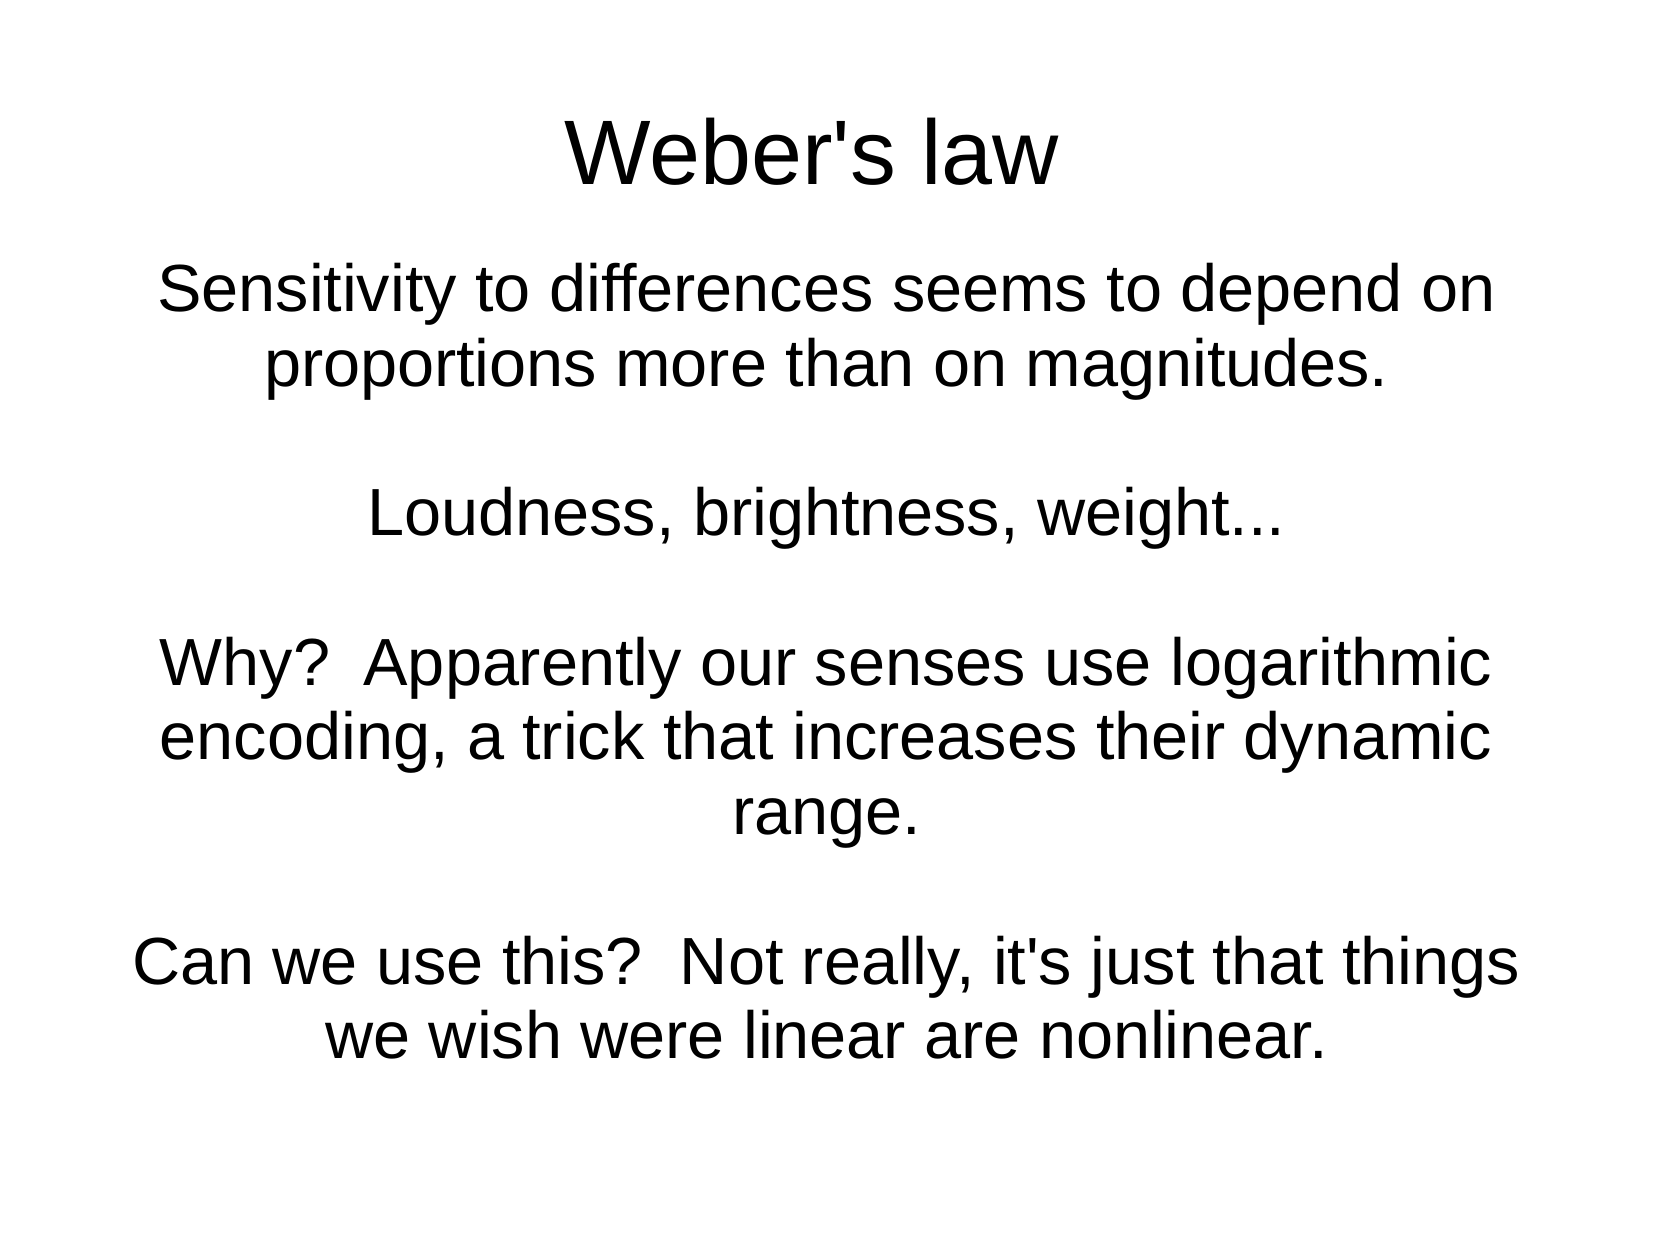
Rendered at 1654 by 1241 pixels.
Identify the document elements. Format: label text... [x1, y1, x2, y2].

title Weber's law [82, 49, 1571, 252]
subtitle Sensitivity to differences seems to depend on proportions more than on magnitudes. Loudness, brightness, weight... Why? Apparently our senses use logarithmic encoding, a trick that increases their dynamic range. Can we use this? Not really, it's just that things we wish were linear are nonlinear. [82, 252, 1571, 1147]
